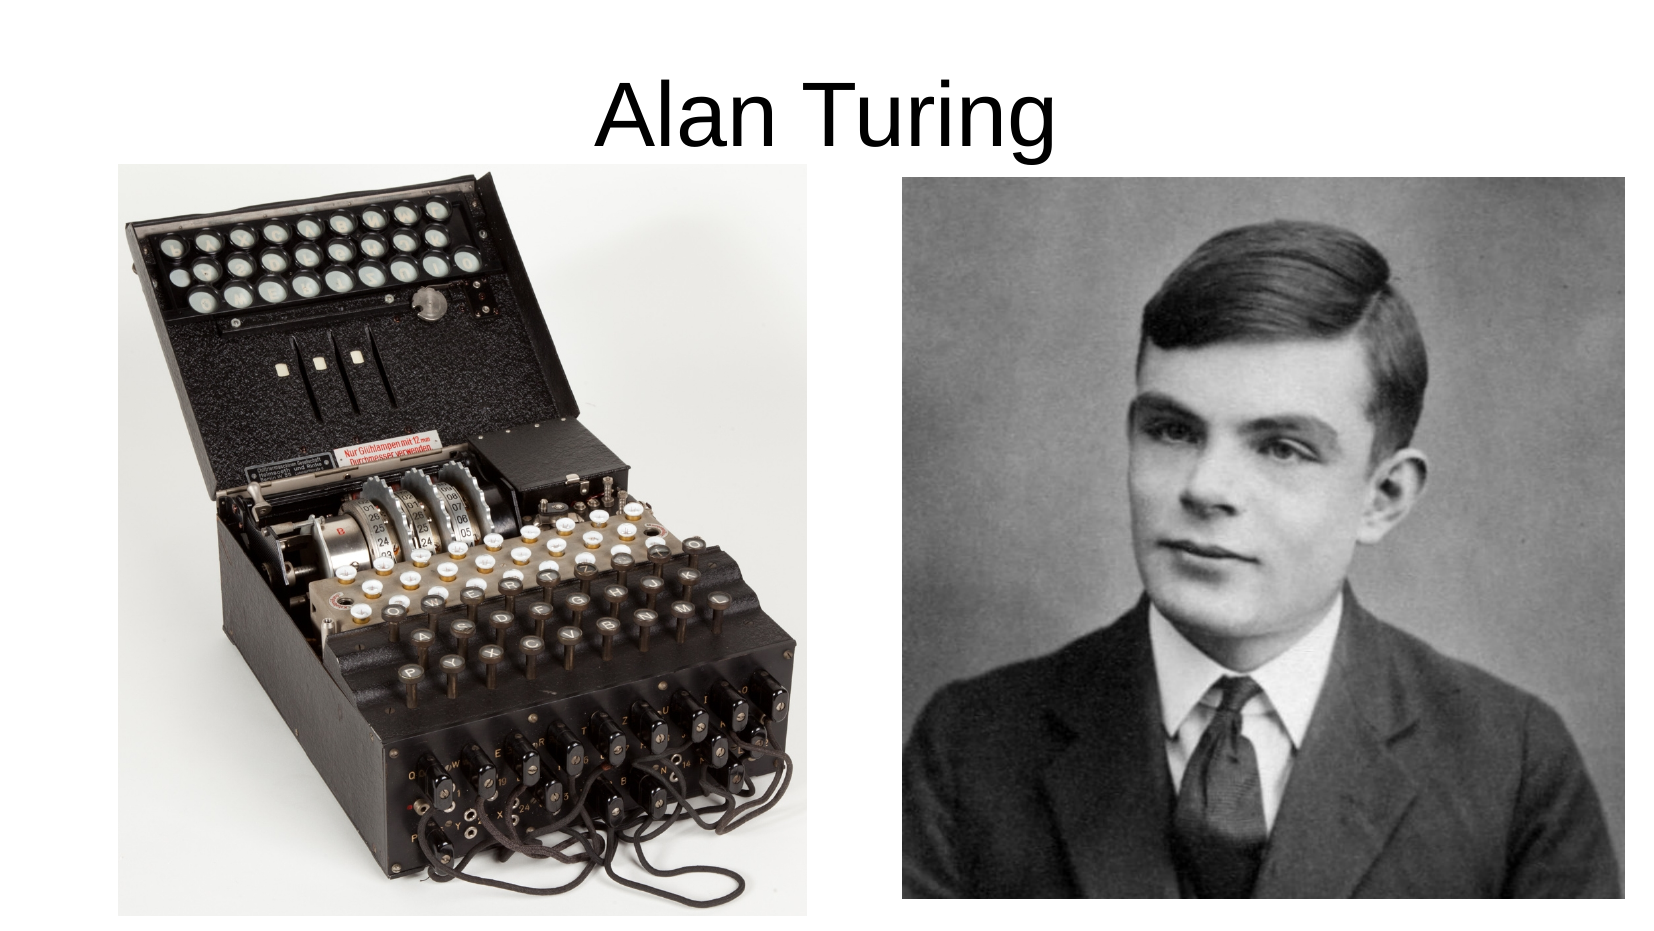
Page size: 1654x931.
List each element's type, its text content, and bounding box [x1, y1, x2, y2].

title Alan Turing [82, 37, 1571, 193]
picture [118, 164, 807, 916]
picture [902, 177, 1625, 899]
